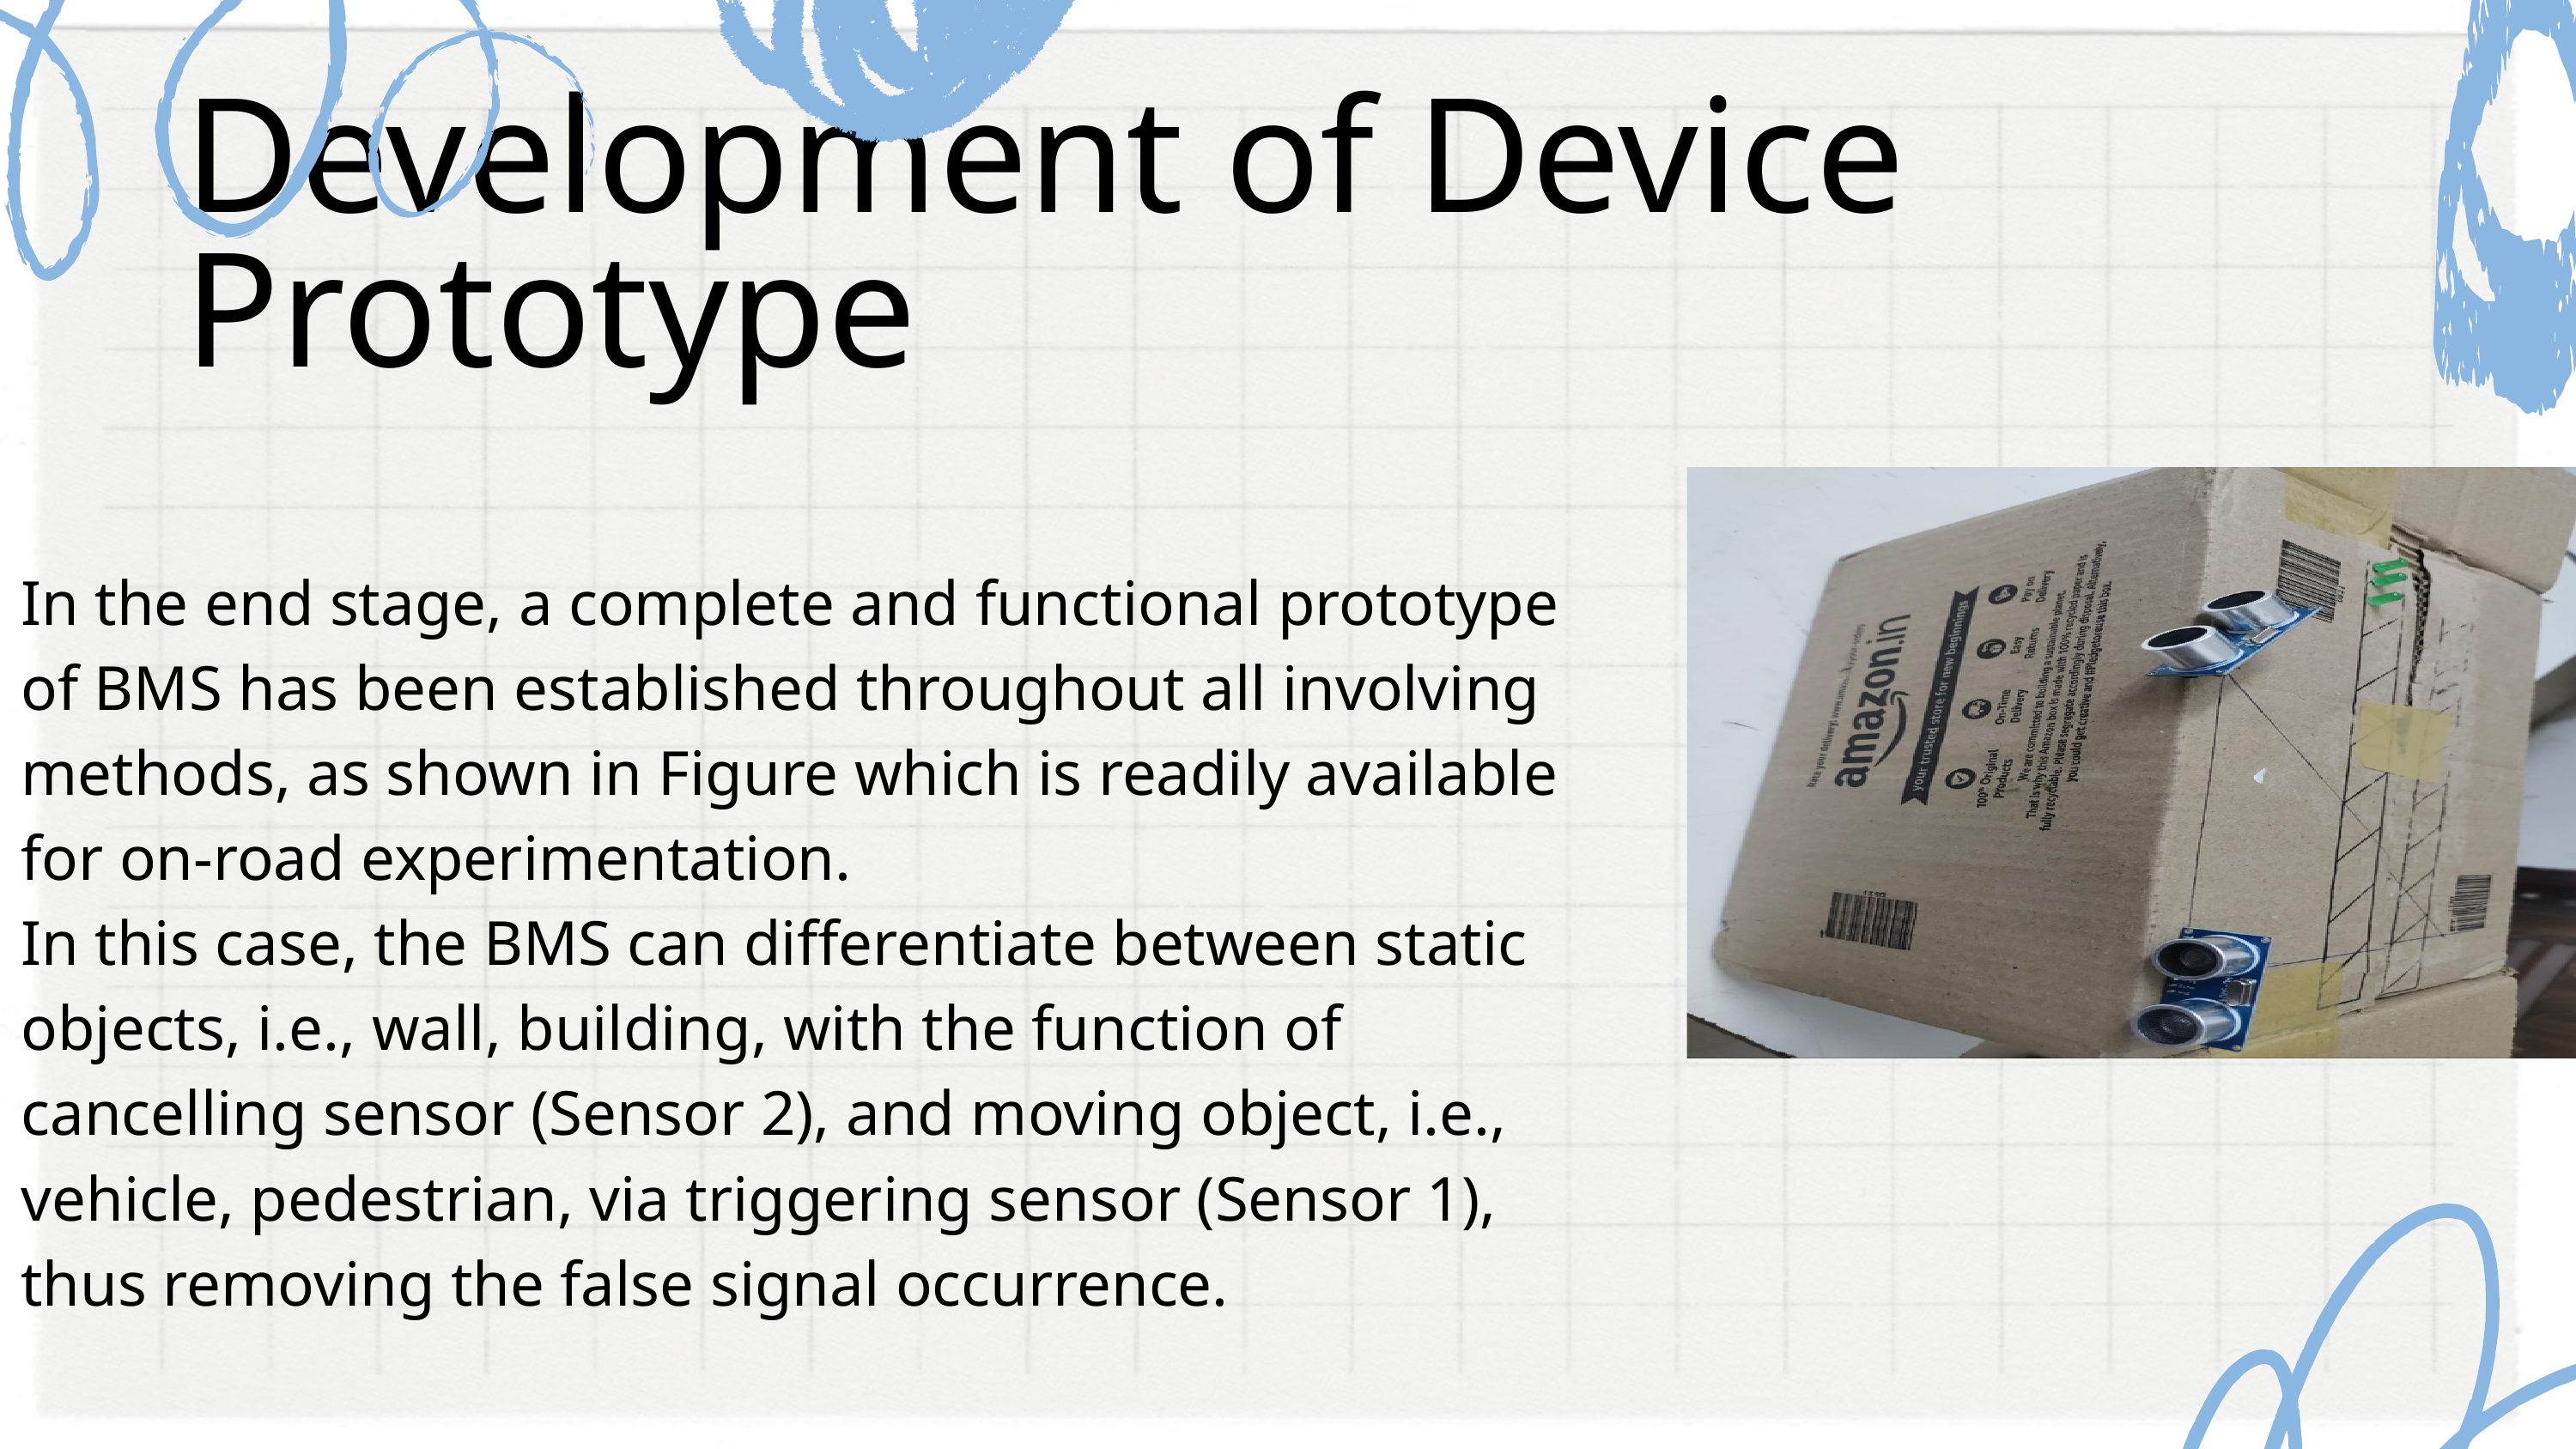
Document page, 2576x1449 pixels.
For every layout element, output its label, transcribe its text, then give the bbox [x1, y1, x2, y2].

text_box [0, 0, 2576, 1449]
text_box Development of Device Prototype [184, 90, 2203, 409]
text_box In the end stage, a complete and functional prototype of BMS has been established throughout all involving methods, as shown in Figure which is readily available for on-road experimentation. In this case, the BMS can differentiate between static objects, i.e., wall, building, with the function of cancelling sensor (Sensor 2), and moving object, i.e., vehicle, pedestrian, via triggering sensor (Sensor 1), thus removing the false signal occurrence. [21, 551, 1629, 1310]
